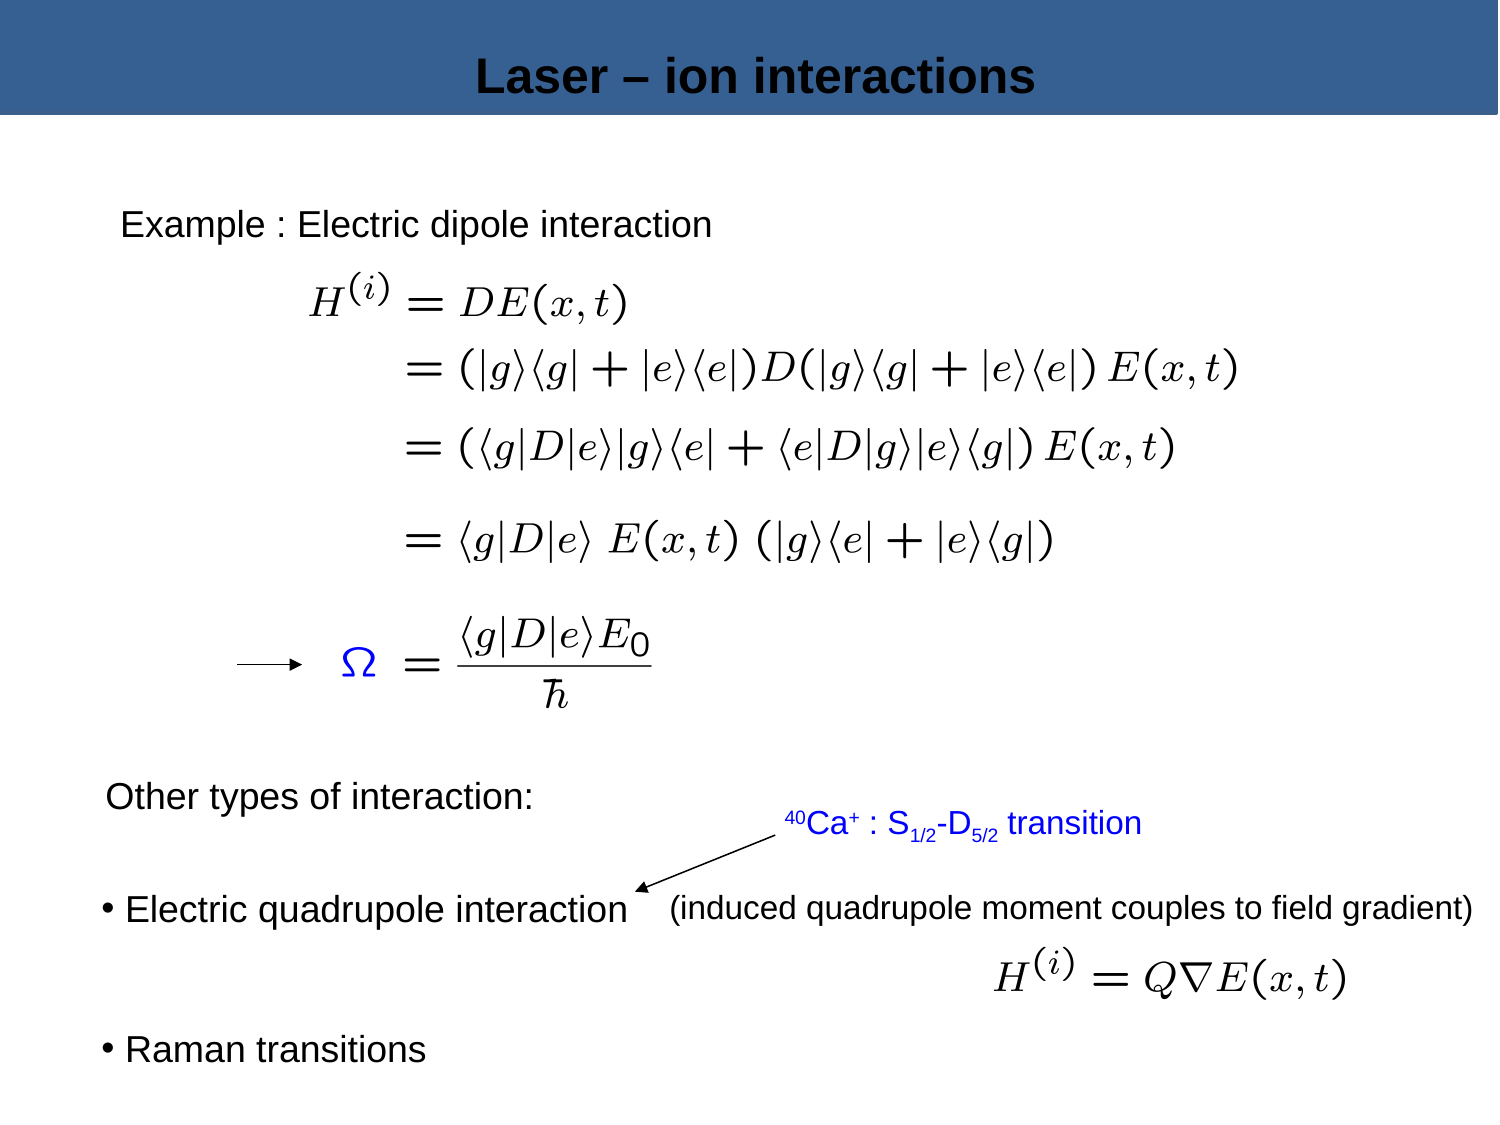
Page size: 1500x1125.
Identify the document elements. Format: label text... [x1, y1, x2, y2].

text_box 40Ca+ : S1/2-D5/2 transition [769, 793, 1158, 855]
text_box (induced quadrupole moment couples to field gradient) [654, 878, 1499, 935]
picture [342, 614, 652, 709]
picture [406, 518, 1052, 563]
picture [308, 271, 627, 326]
text_box Laser – ion interactions [460, 35, 1052, 112]
text_box Example : Electric dipole interaction [105, 191, 728, 253]
picture [993, 946, 1346, 1001]
text_box Other types of interaction: [90, 764, 550, 825]
picture [405, 427, 1174, 472]
picture [406, 348, 1237, 393]
text_box Electric quadrupole interaction [86, 877, 643, 939]
text_box Raman transitions [86, 1017, 442, 1078]
